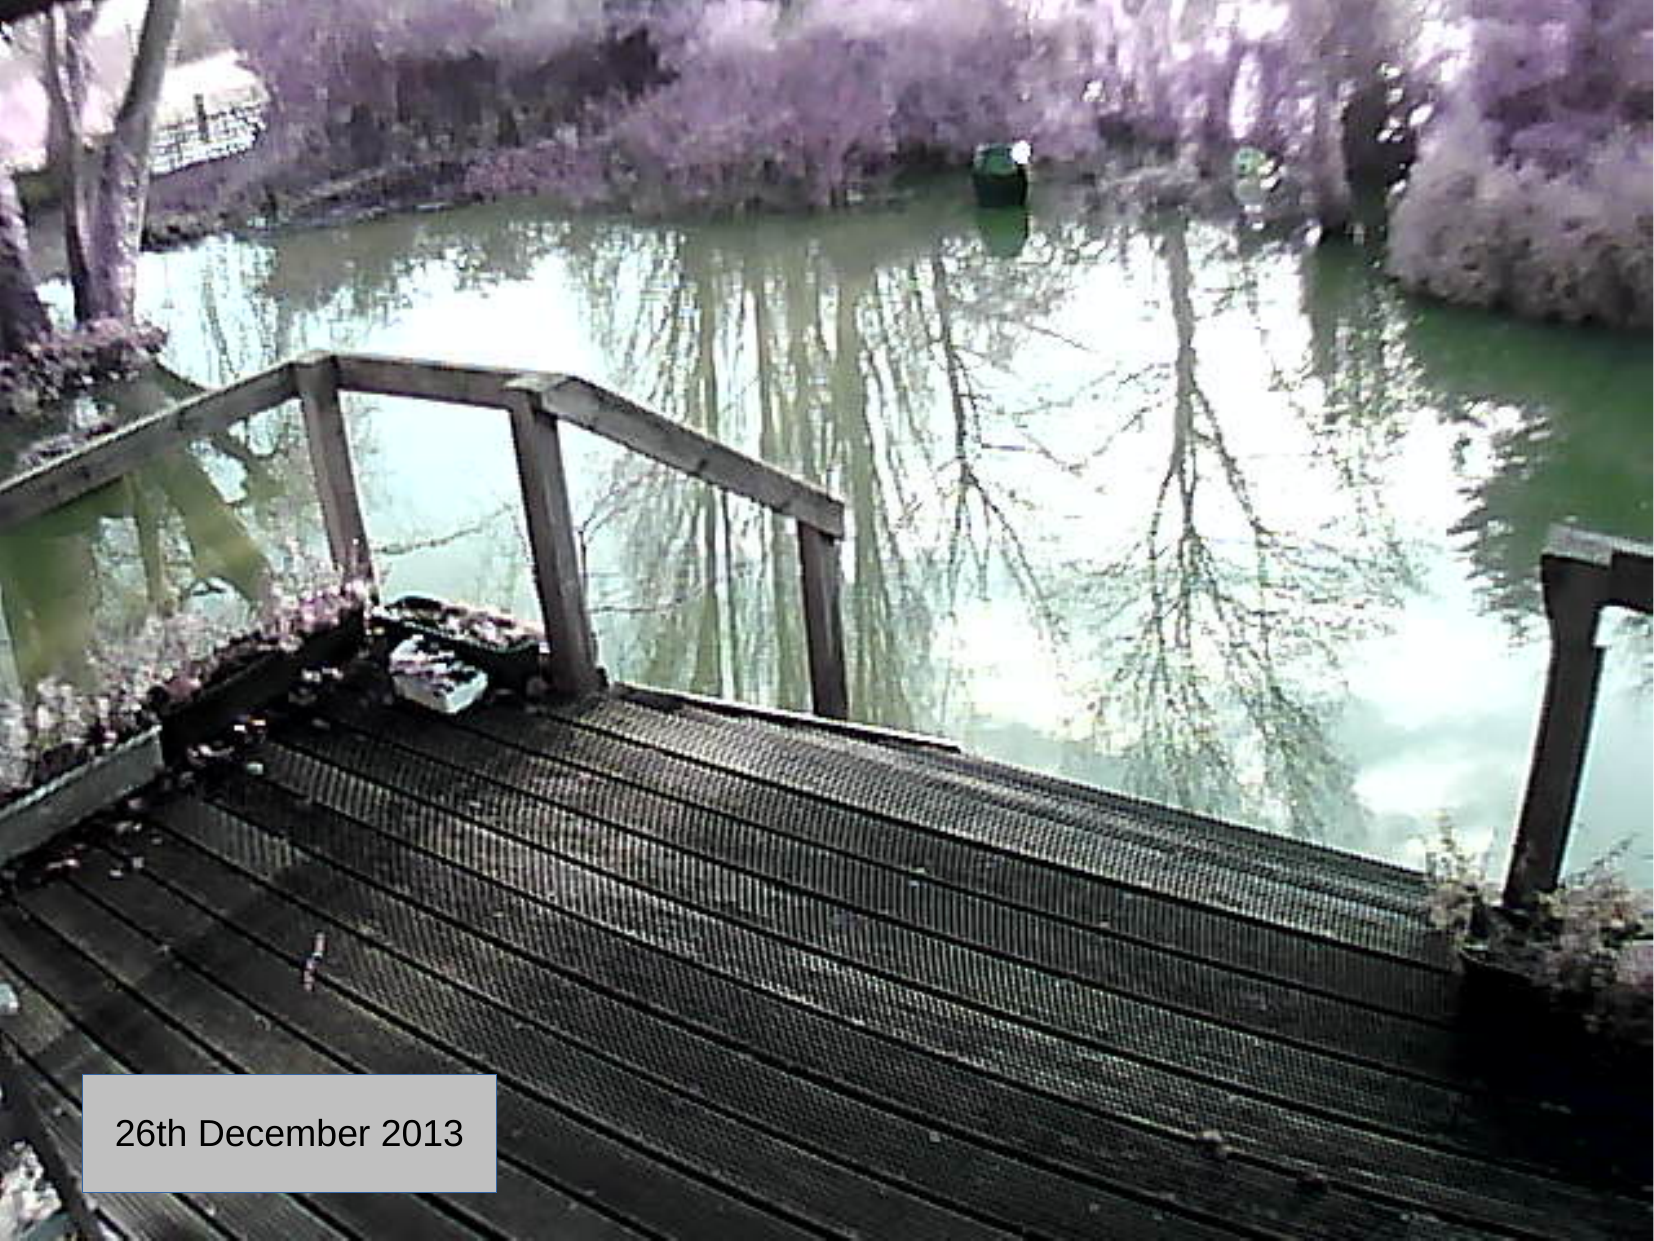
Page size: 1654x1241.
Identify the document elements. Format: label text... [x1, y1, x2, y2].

picture [0, 0, 1654, 1241]
text_box 26th December 2013 [82, 1074, 497, 1193]
